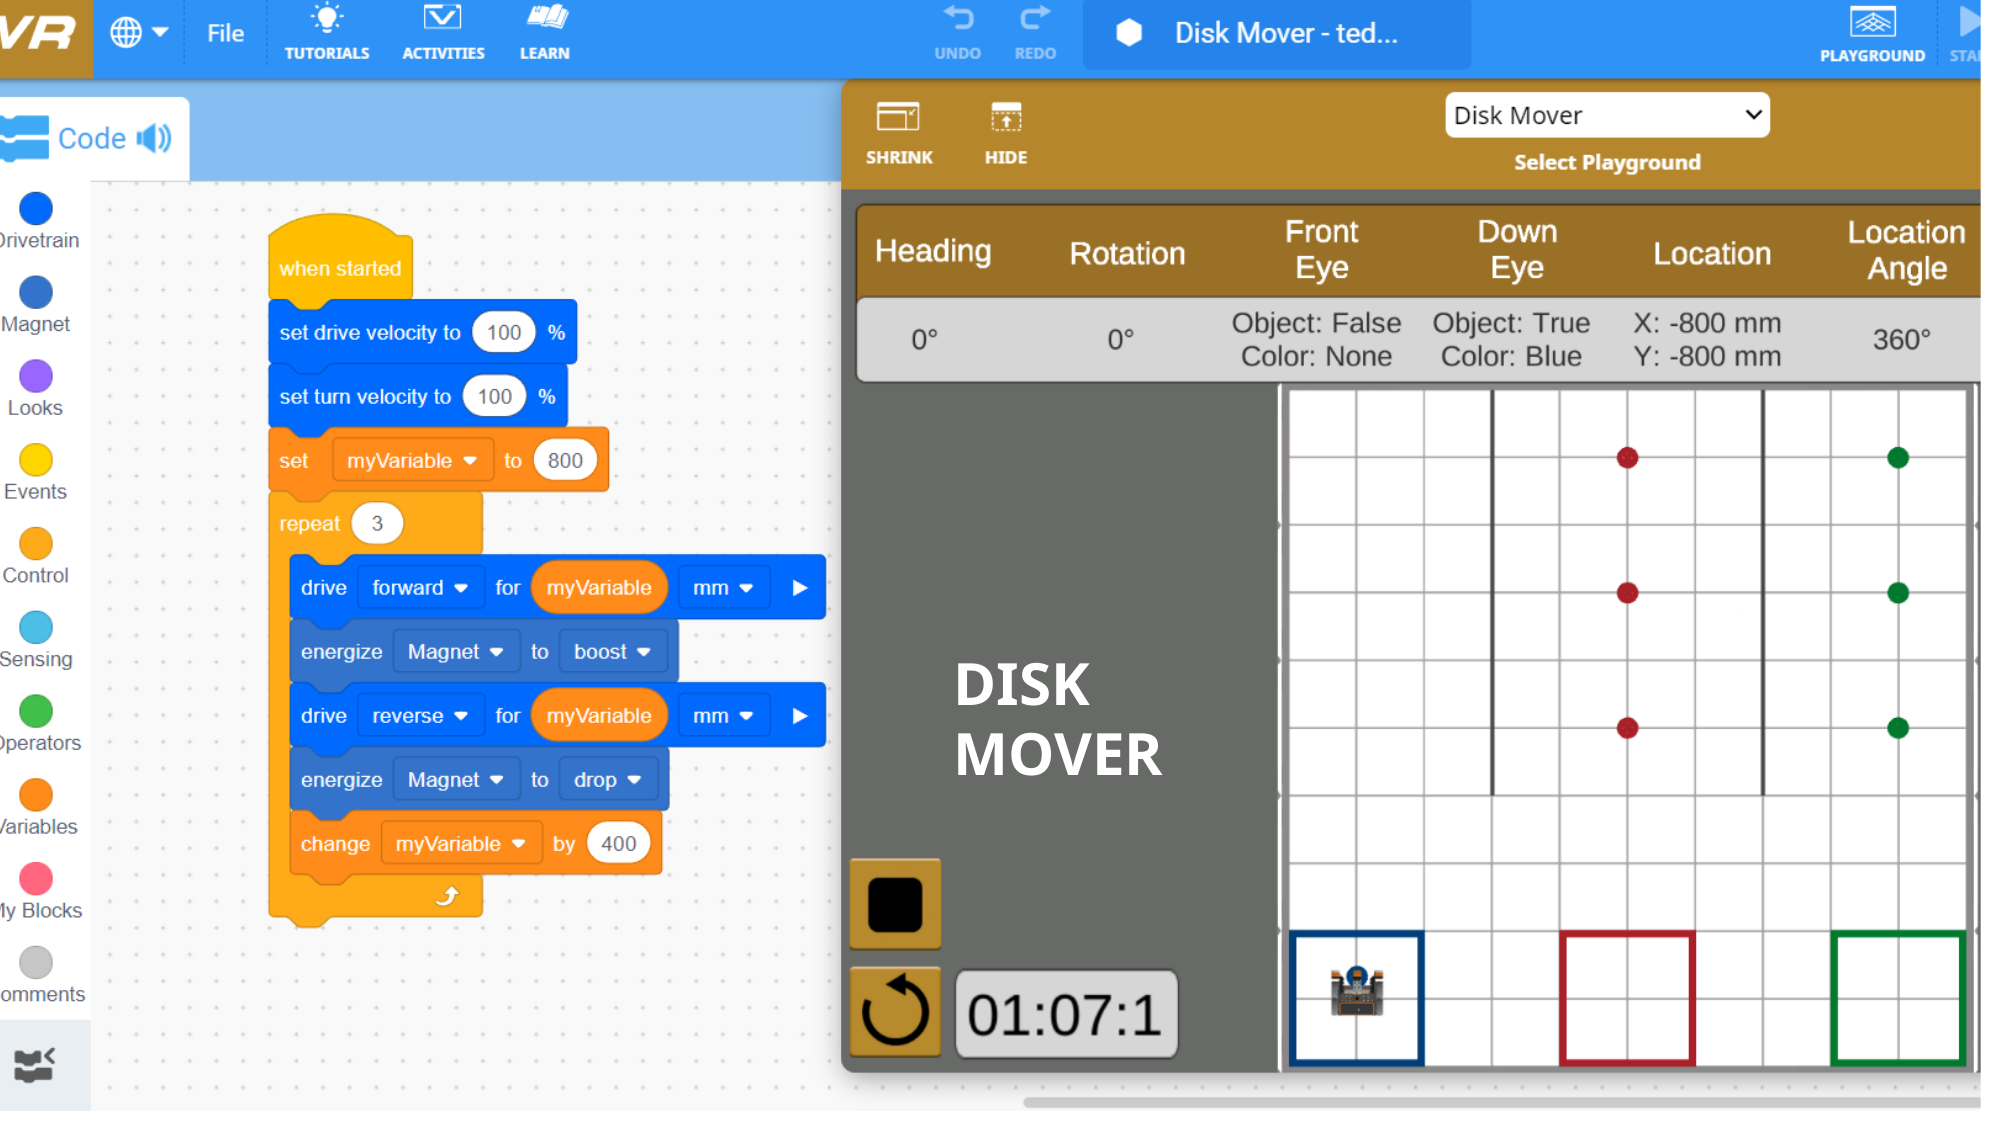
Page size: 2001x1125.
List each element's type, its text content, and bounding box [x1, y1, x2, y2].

text_box DISK MOVER [938, 640, 1196, 795]
picture [0, 0, 1981, 1111]
